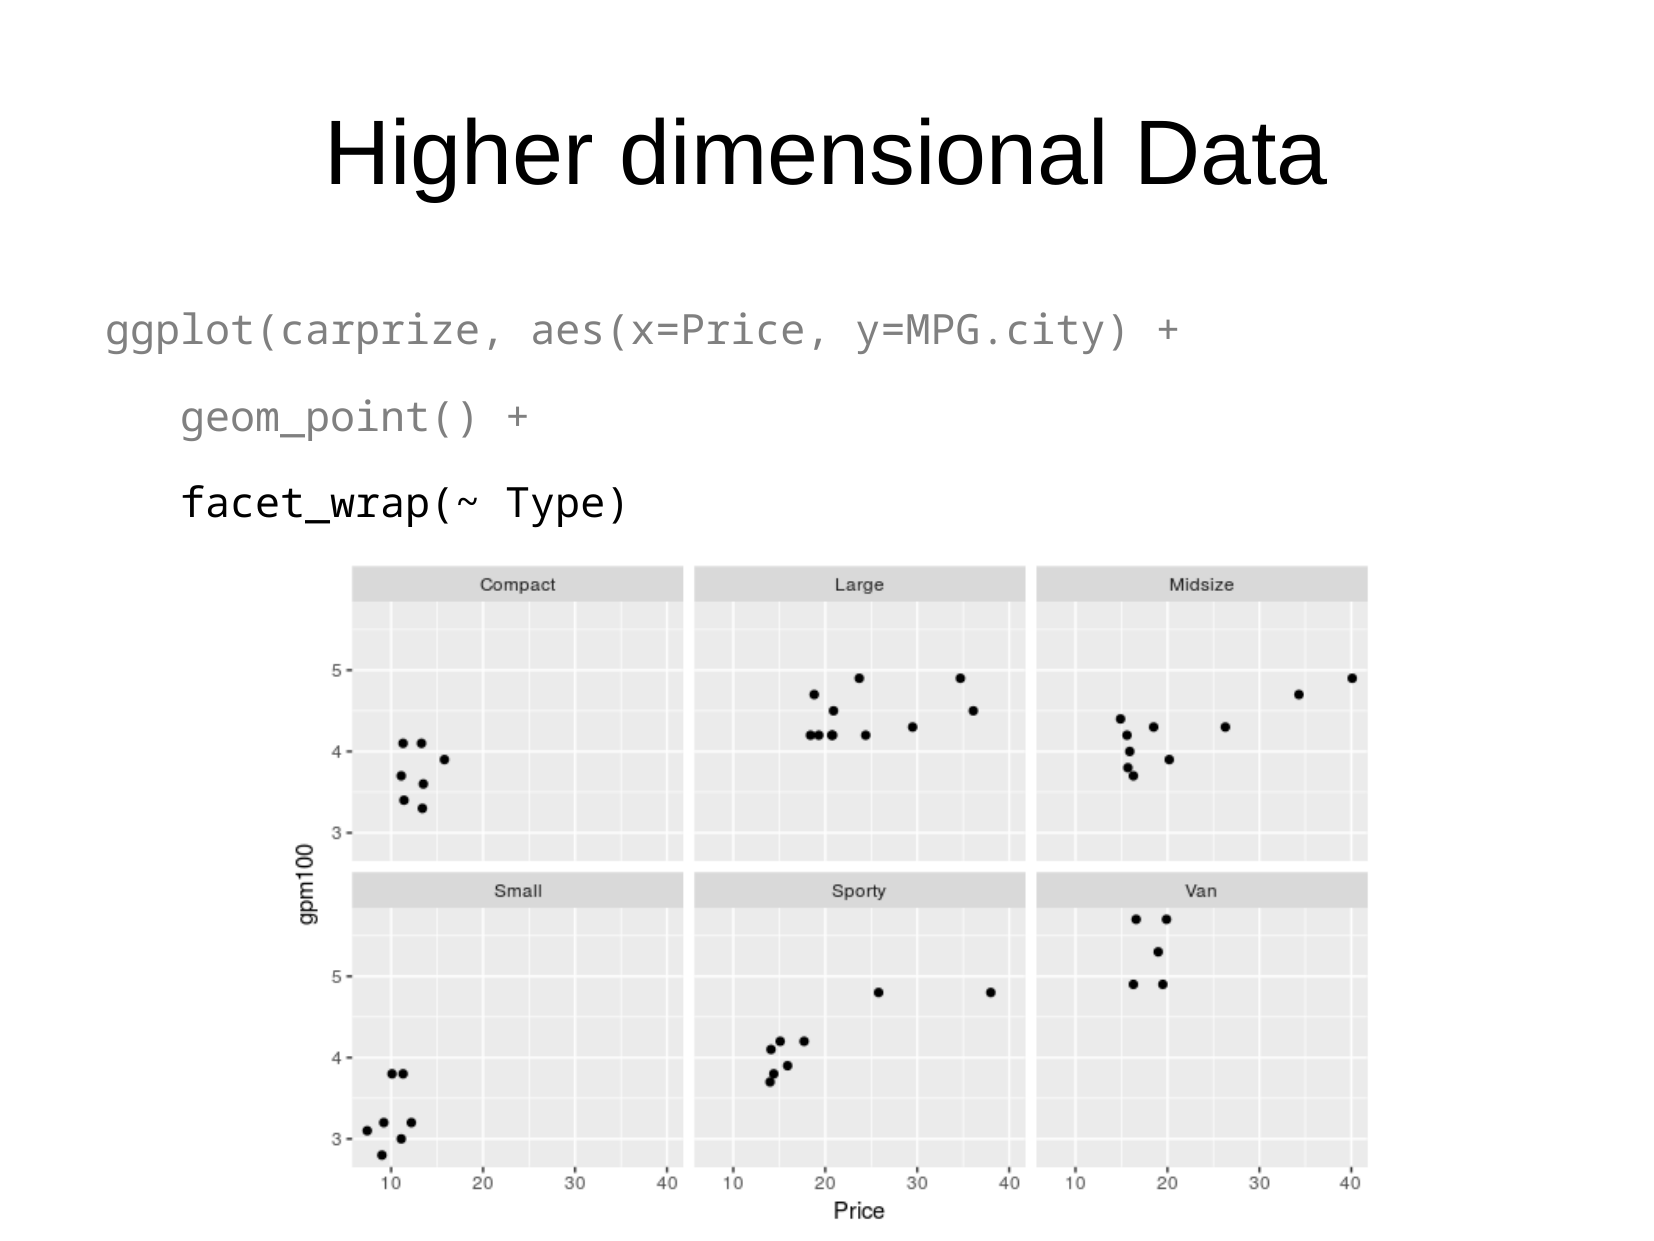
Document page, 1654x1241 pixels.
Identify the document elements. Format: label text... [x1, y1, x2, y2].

title Higher dimensional Data [82, 49, 1571, 257]
picture [285, 565, 1379, 1231]
list ggplot(carprize, aes(x=Price, y=MPG.city) + geom_point() + facet_wrap(~ Type) [105, 300, 1594, 565]
